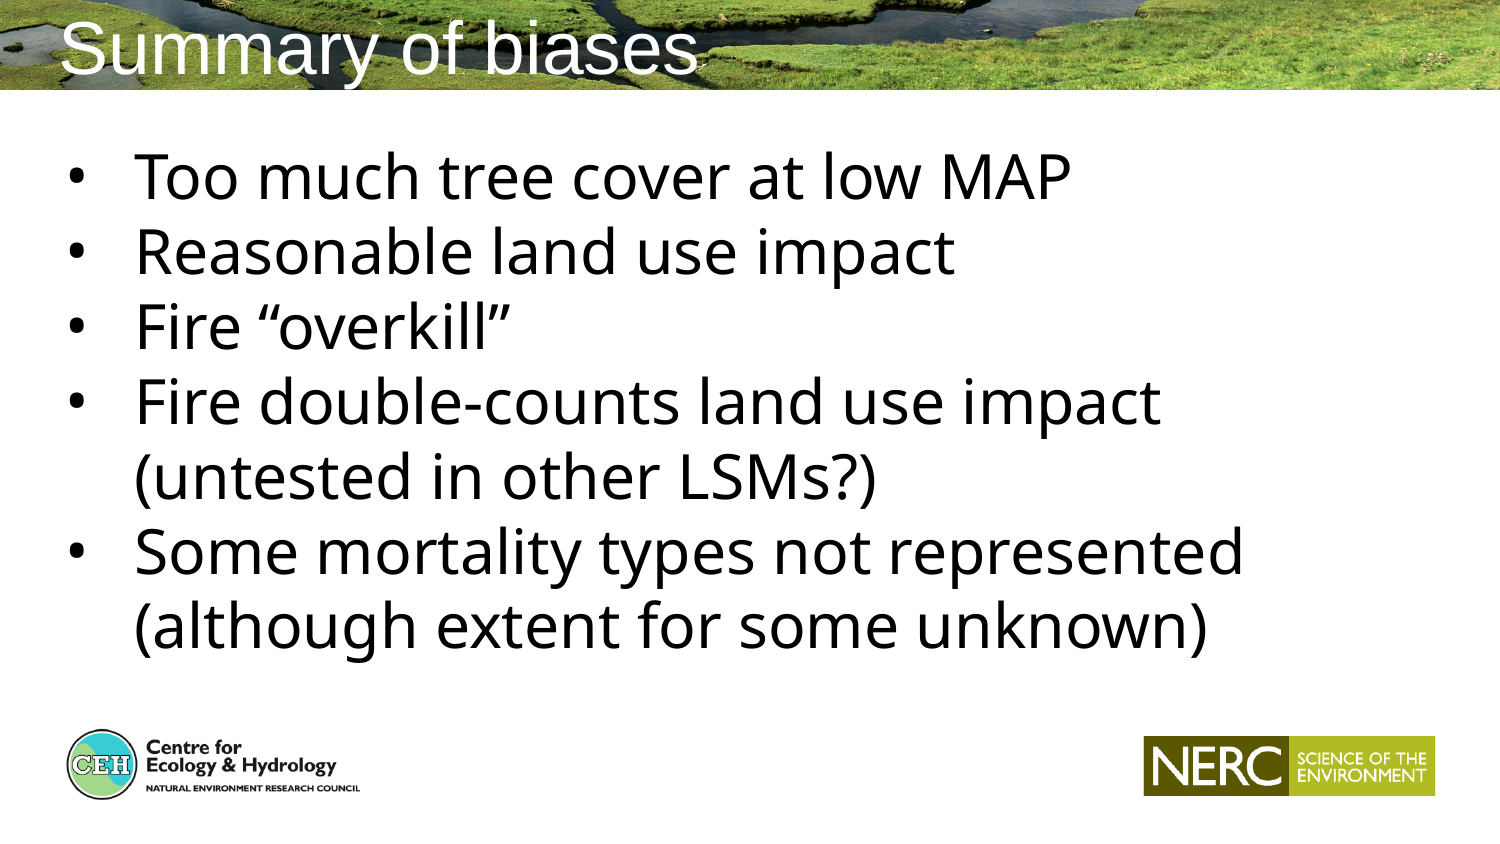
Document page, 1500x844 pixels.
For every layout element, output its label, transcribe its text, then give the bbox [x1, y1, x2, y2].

list Summary of biases [0, 0, 1500, 90]
list Too much tree cover at low MAP Reasonable land use impact Fire “overkill” Fire double-counts land use impact (untested in other LSMs?) Some mortality types not represented (although extent for some unknown) [0, 89, 1495, 499]
picture [64, 728, 361, 800]
picture [1140, 733, 1437, 798]
